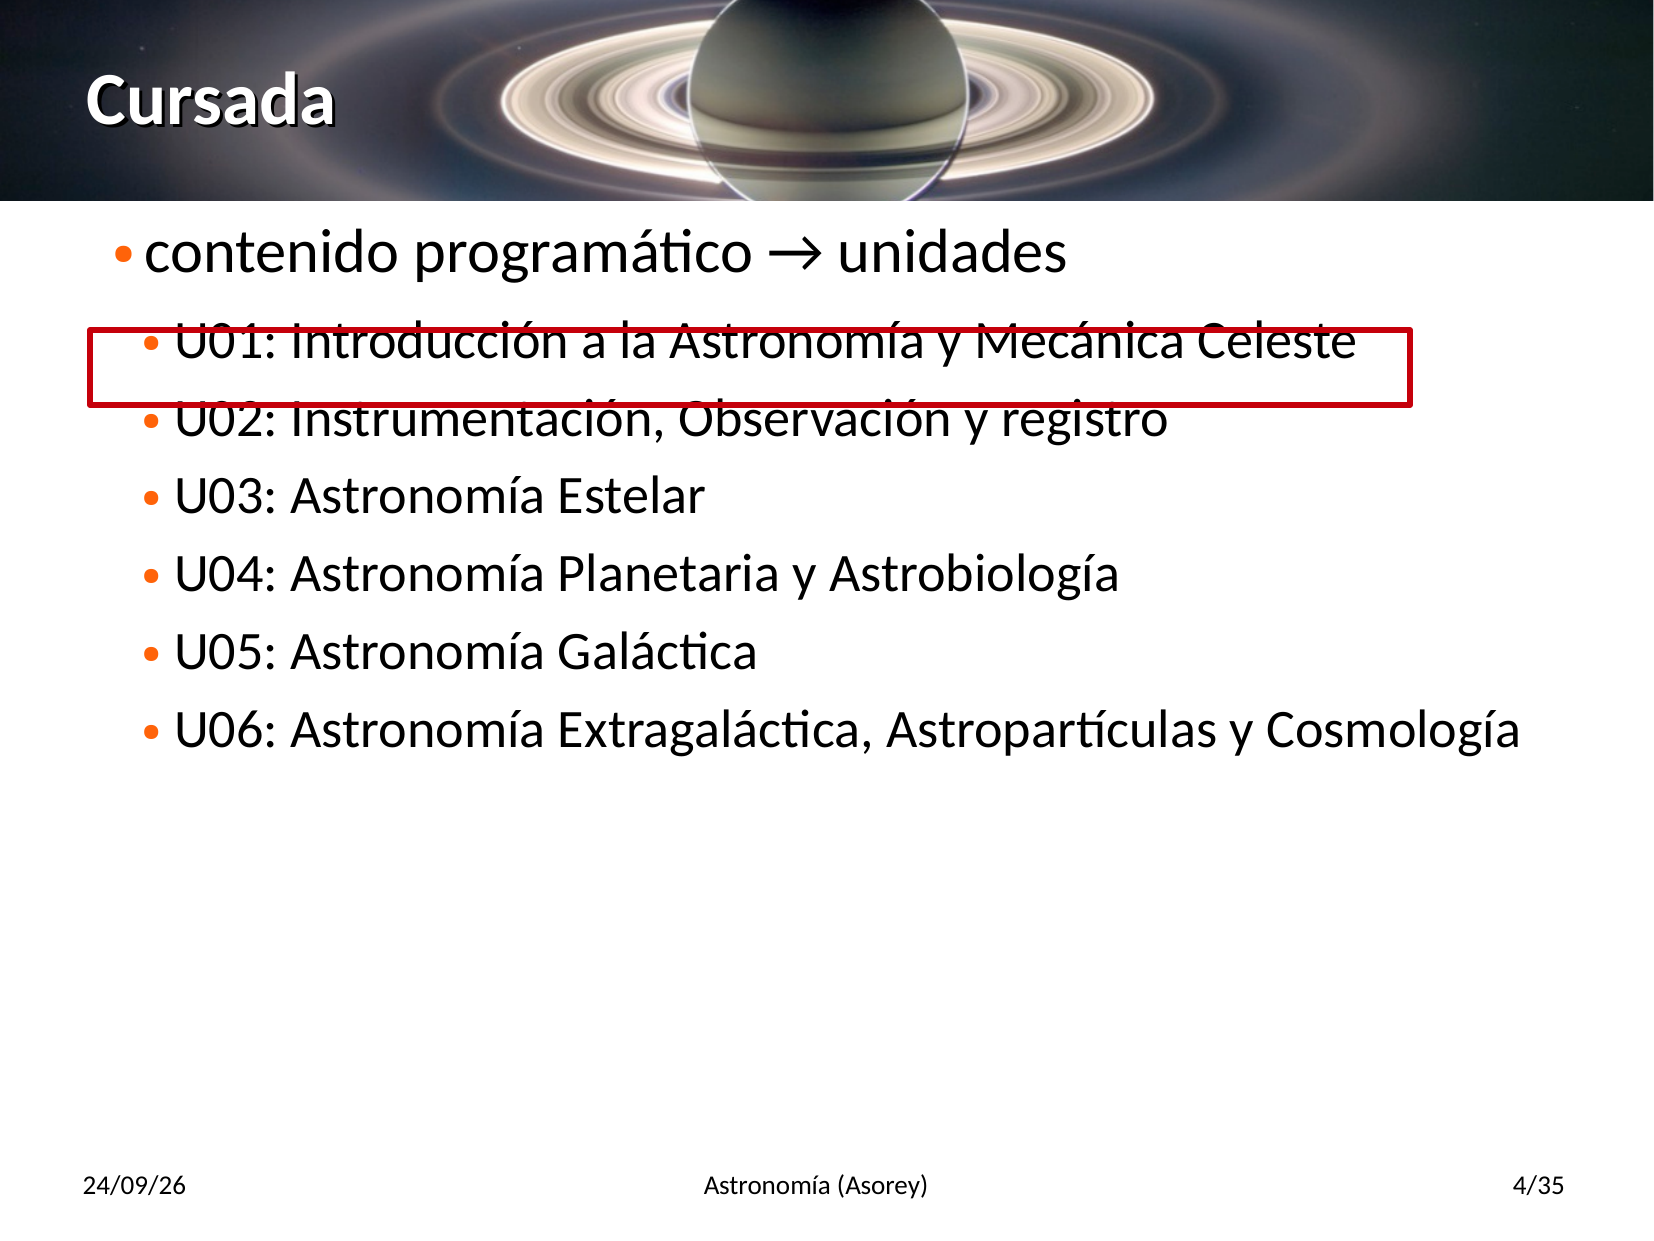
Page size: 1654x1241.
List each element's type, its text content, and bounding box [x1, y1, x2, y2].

picture [0, 0, 1654, 201]
list contenido programático → unidades U01: Introducción a la Astronomía y Mecánica Celeste U02: Instrumentación, Observación y registro U03: Astronomía Estelar U04: Astronomía Planetaria y Astrobiología U05: Astronomía Galáctica U06: Astronomía Extragaláctica, Astropartículas y Cosmología [82, 225, 1571, 1171]
title Cursada [86, 18, 1576, 194]
